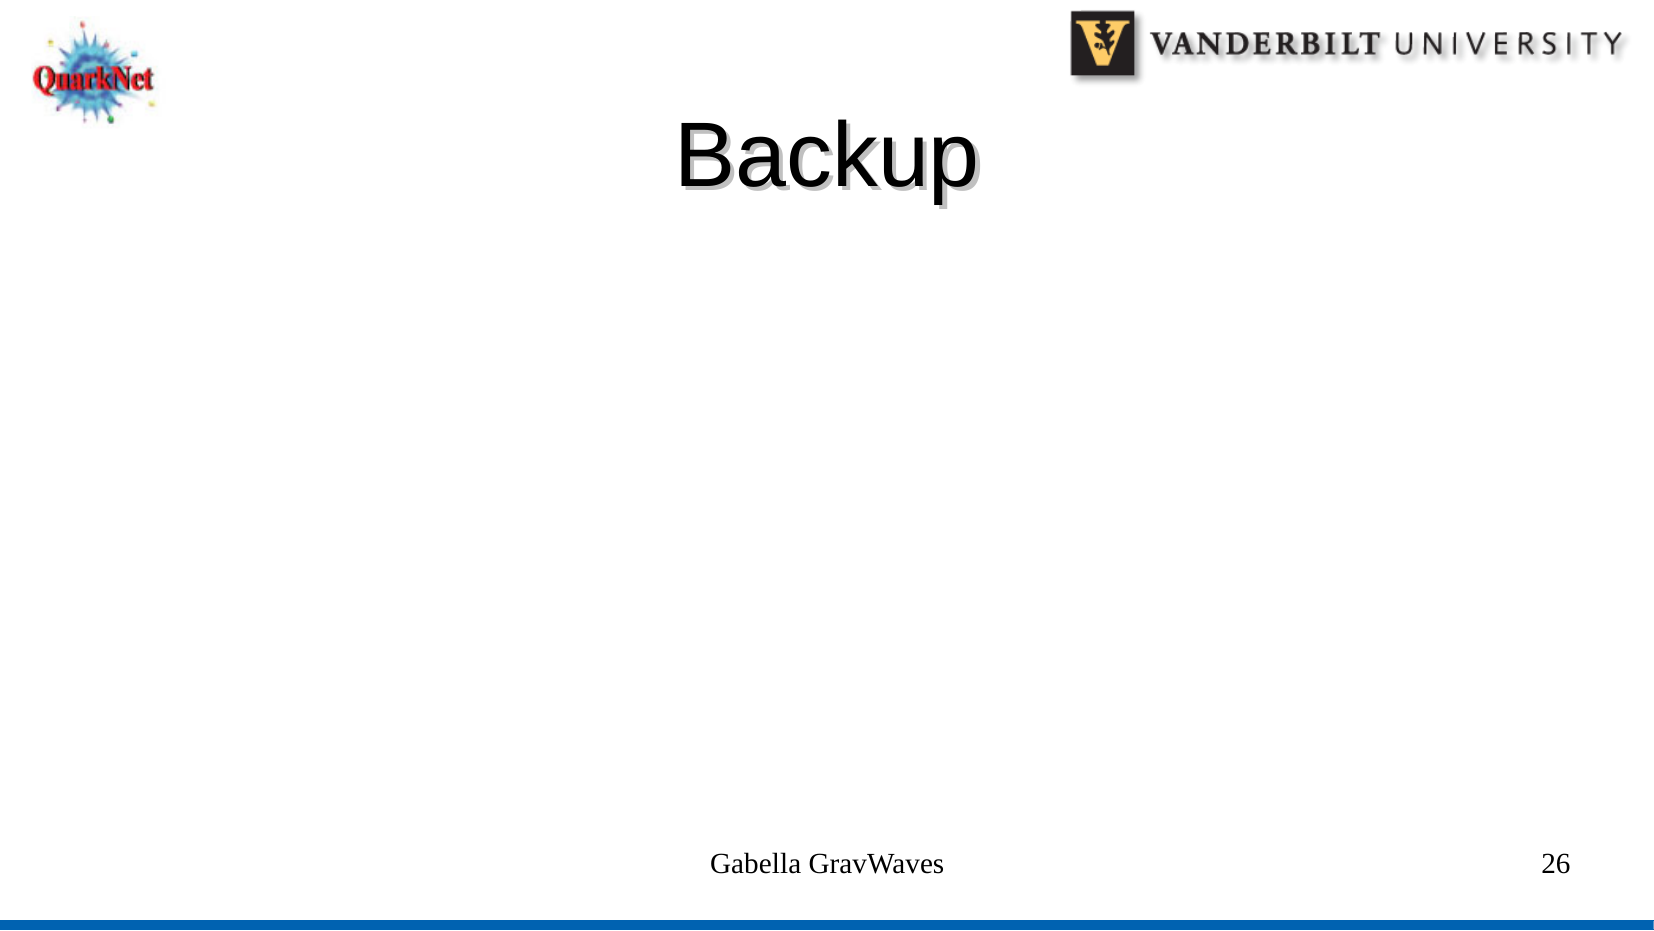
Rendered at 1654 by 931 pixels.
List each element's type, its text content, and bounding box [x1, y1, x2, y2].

title Backup [121, 82, 1534, 227]
picture [1067, 8, 1637, 91]
picture [19, 16, 166, 135]
